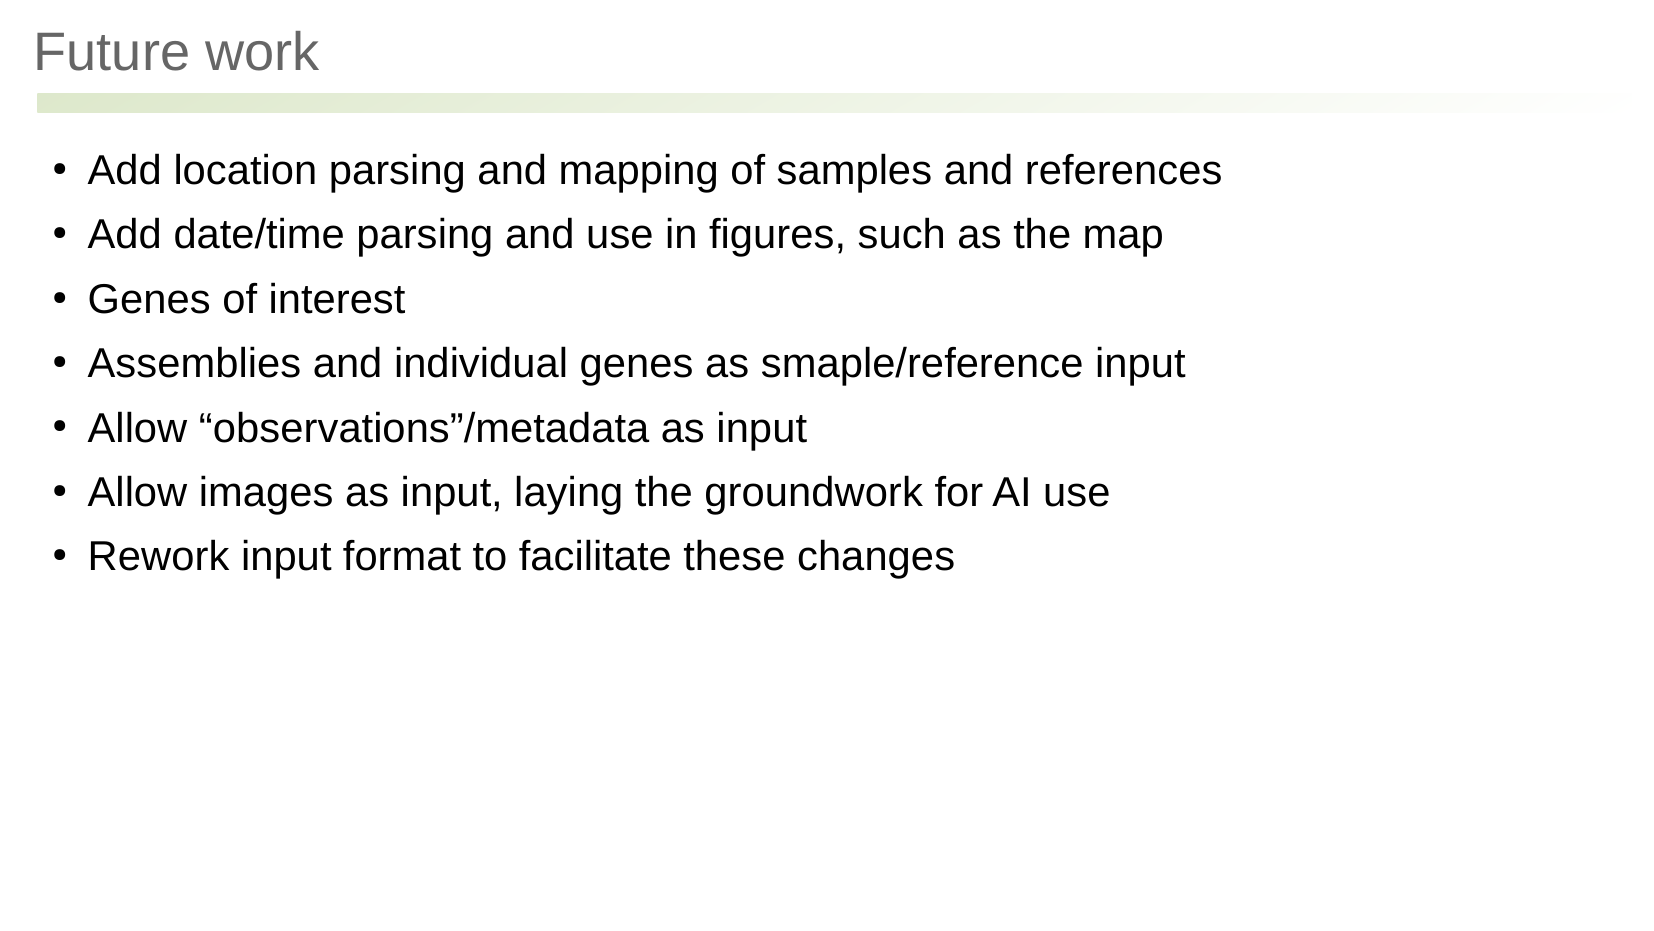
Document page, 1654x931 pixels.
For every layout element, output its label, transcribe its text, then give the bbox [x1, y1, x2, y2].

text_box Add location parsing and mapping of samples and references Add date/time parsing and use in figures, such as the map Genes of interest Assemblies and individual genes as smaple/reference input Allow “observations”/metadata as input Allow images as input, laying the groundwork for AI use Rework input format to facilitate these changes [37, 75, 1632, 587]
text_box Future work [18, 14, 1632, 151]
